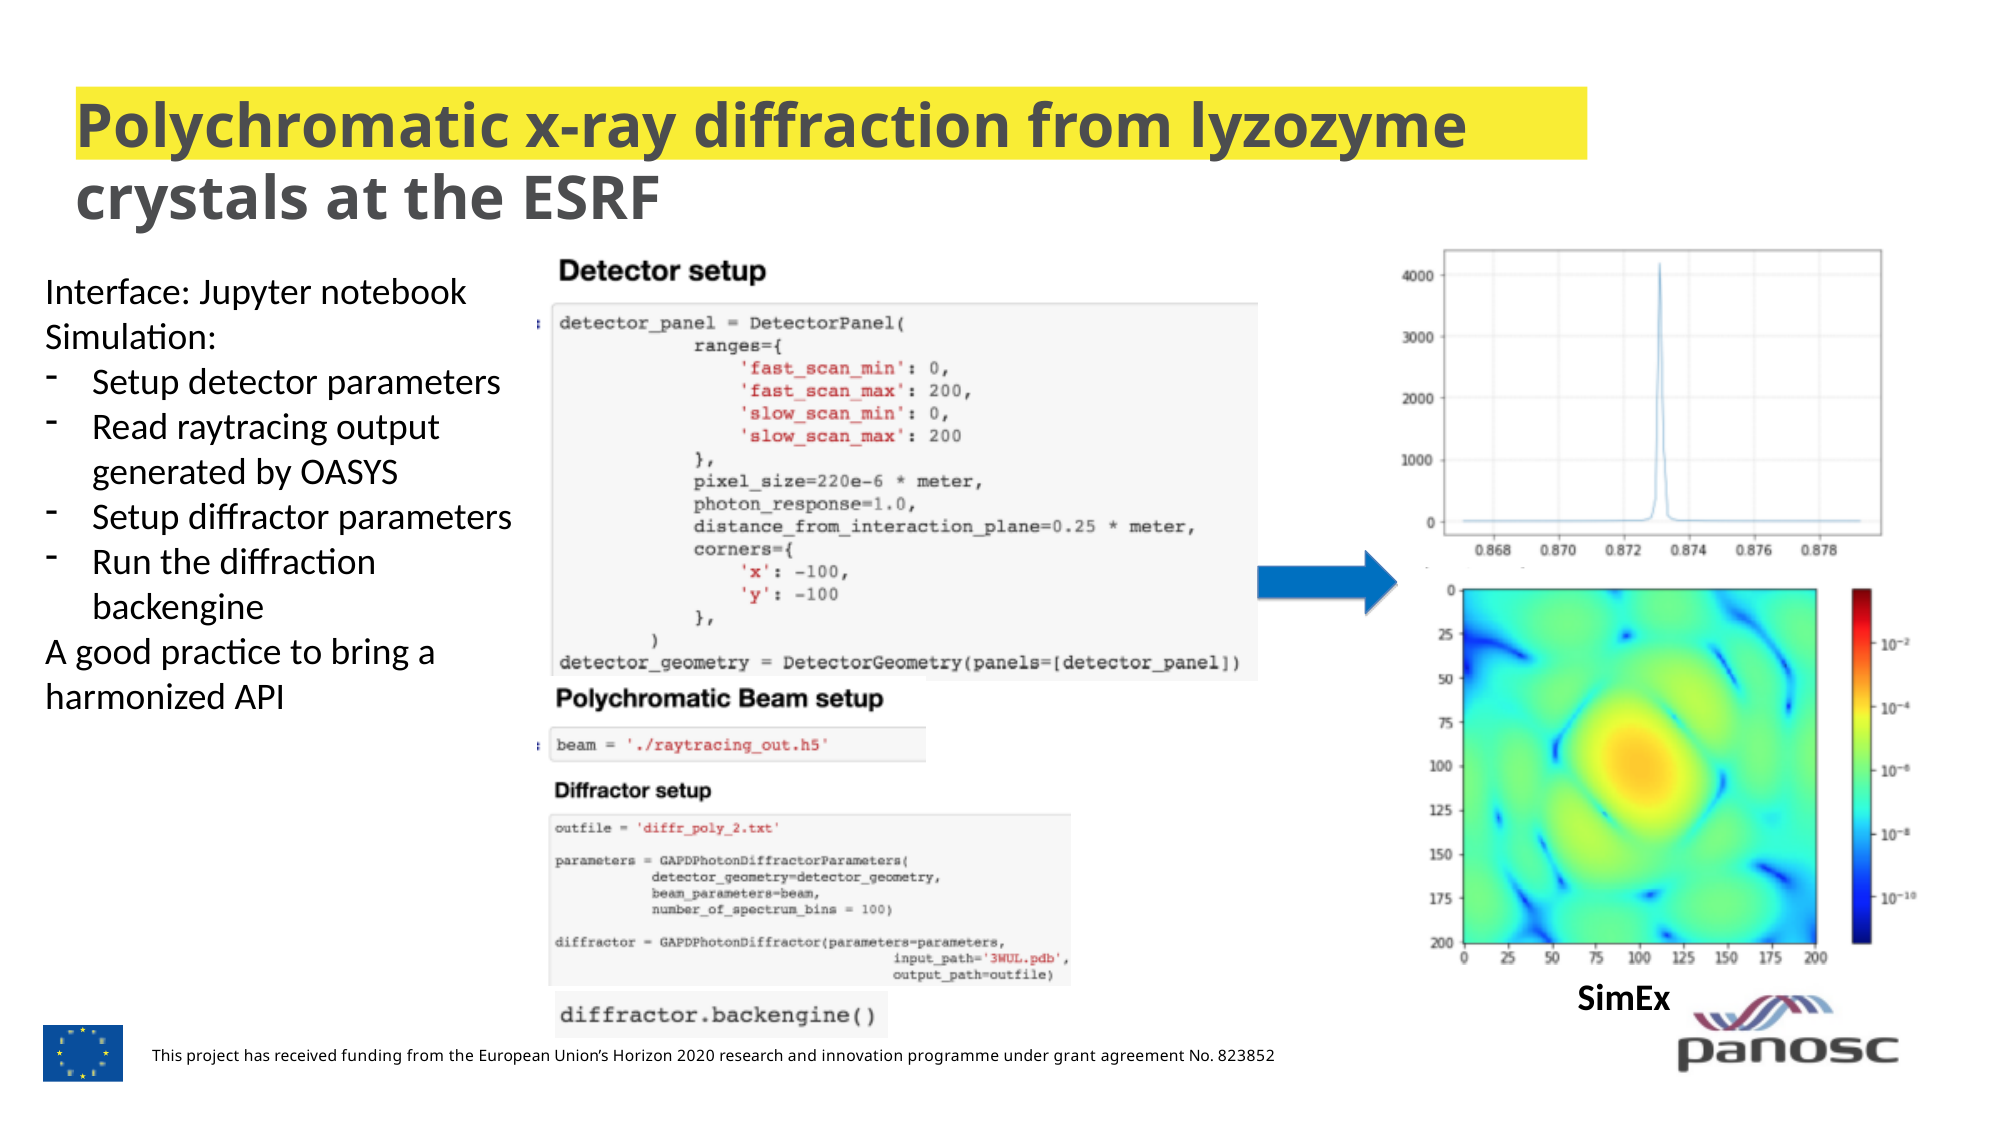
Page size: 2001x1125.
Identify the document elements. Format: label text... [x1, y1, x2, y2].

text_box SimEx [1562, 966, 1686, 1026]
text_box [1258, 550, 1397, 614]
picture [1, 241, 1999, 1125]
text_box Polychromatic x-ray diffraction from lyzozyme crystals at the ESRF [75, 86, 1588, 160]
text_box Interface: Jupyter notebook Simulation: Setup detector parameters Read raytracing output generated by OASYS Setup diffractor parameters Run the diffraction backengine A good practice to bring a harmonized API [30, 259, 543, 725]
picture [537, 241, 1258, 771]
